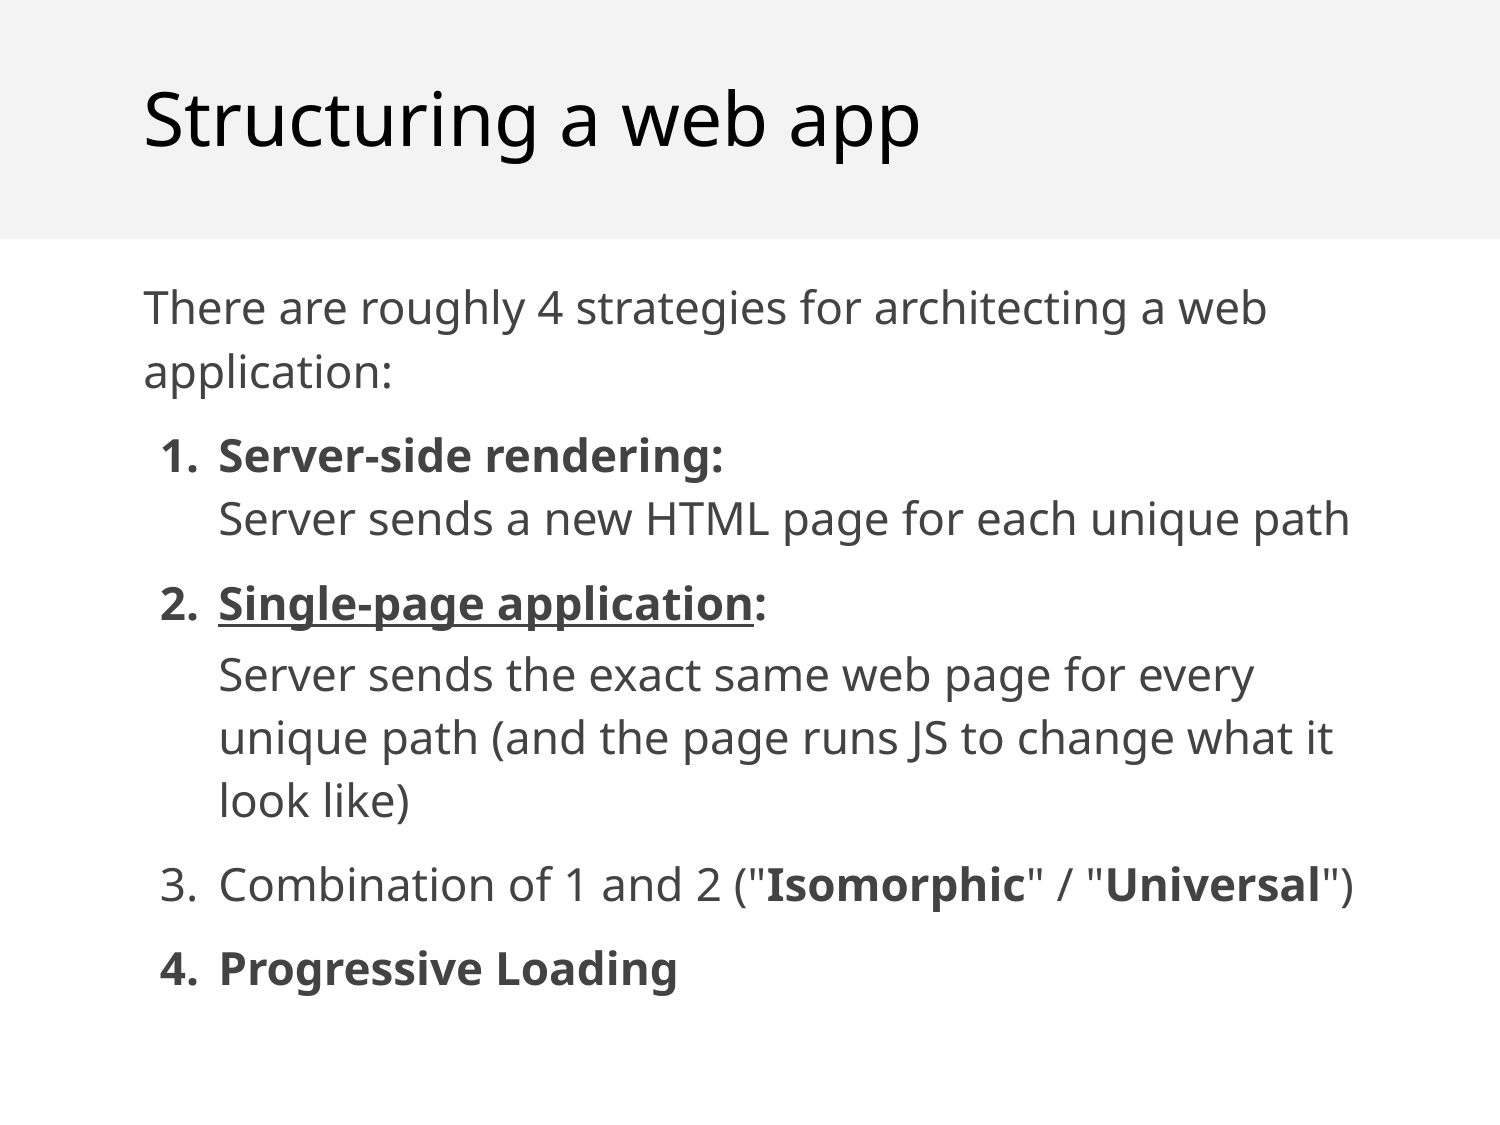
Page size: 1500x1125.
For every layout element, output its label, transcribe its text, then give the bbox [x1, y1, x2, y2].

list There are roughly 4 strategies for architecting a web application: Server-side rendering: Server sends a new HTML page for each unique path Single-page application: Server sends the exact same web page for every unique path (and the page runs JS to change what it look like) Combination of 1 and 2 ("Isomorphic" / "Universal") Progressive Loading [128, 255, 1372, 1004]
title Structuring a web app [128, 56, 1372, 183]
